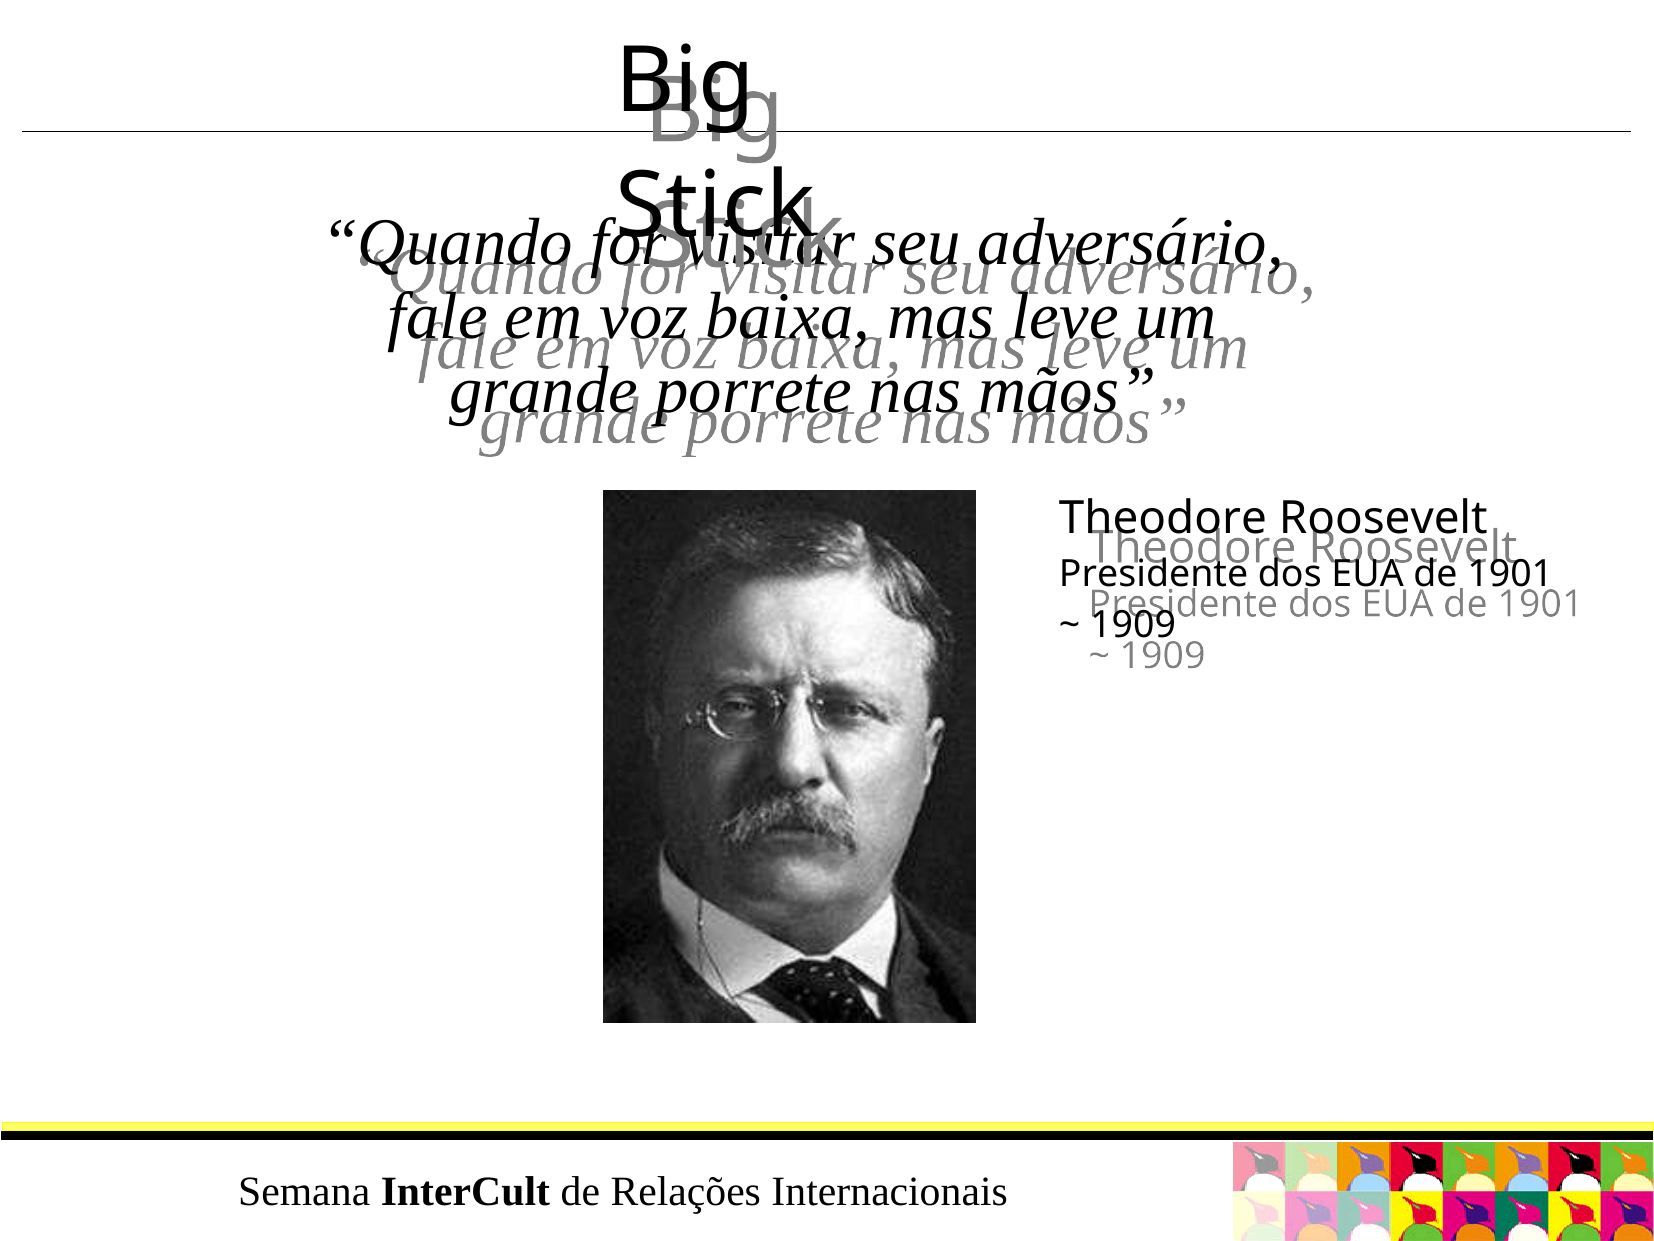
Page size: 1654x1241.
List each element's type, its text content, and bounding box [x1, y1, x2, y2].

text_box Semana InterCult de Relações Internacionais [238, 1168, 1009, 1217]
chart [1233, 1142, 1654, 1241]
picture [603, 490, 976, 1023]
text_box “Quando for visitar seu adversário, fale em voz baixa, mas leve um grande porrete nas mãos” [314, 205, 1292, 428]
text_box Theodore Roosevelt Presidente dos EUA de 1901 ~ 1909 [1058, 484, 1568, 586]
text_box [1, 1122, 1654, 1140]
text_box Big Stick [615, 13, 977, 125]
